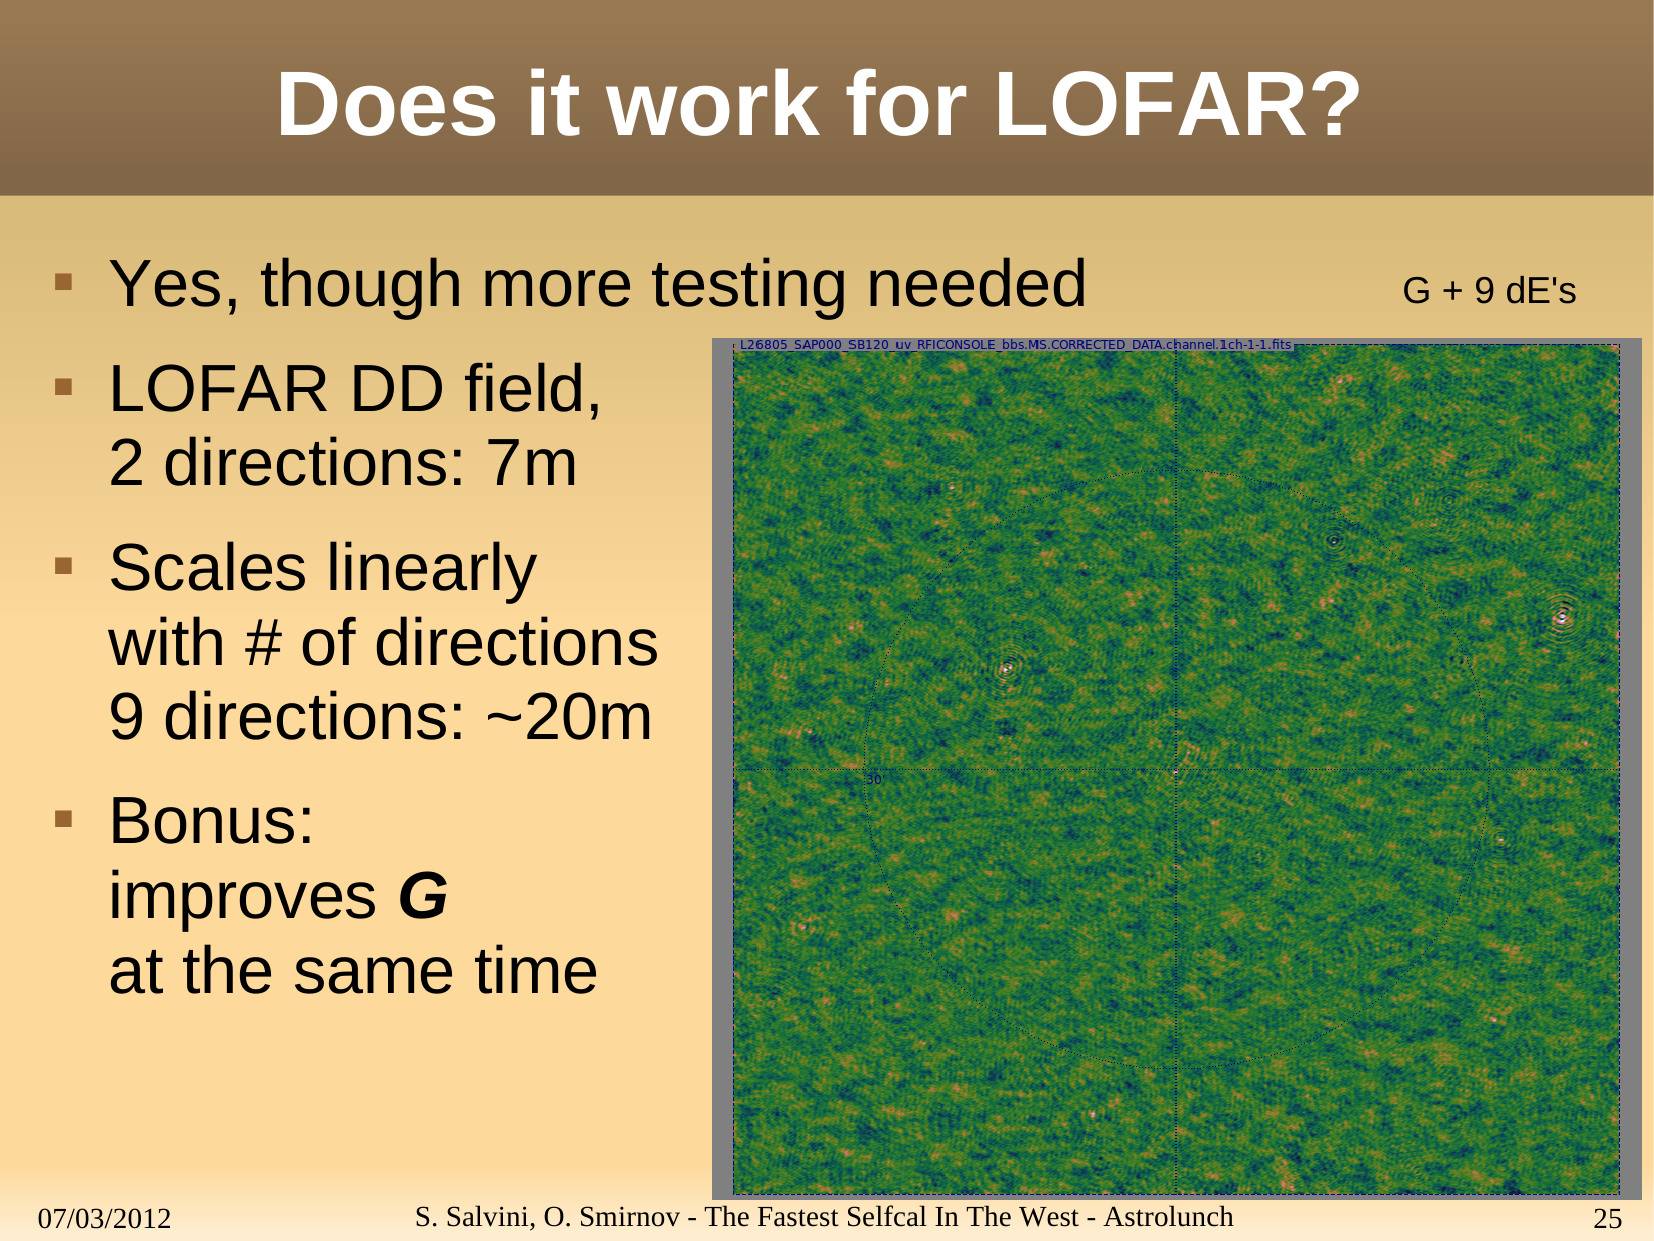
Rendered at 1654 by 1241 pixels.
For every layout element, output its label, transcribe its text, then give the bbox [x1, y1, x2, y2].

list Yes, though more testing needed LOFAR DD field, 2 directions: 7m Scales linearly with # of directions 9 directions: ~20m Bonus: improves G at the same time [37, 246, 1526, 1051]
picture [0, 0, 1654, 1241]
title Does it work for LOFAR? [76, 7, 1565, 200]
text_box G + 9 dE's [1387, 262, 1651, 320]
